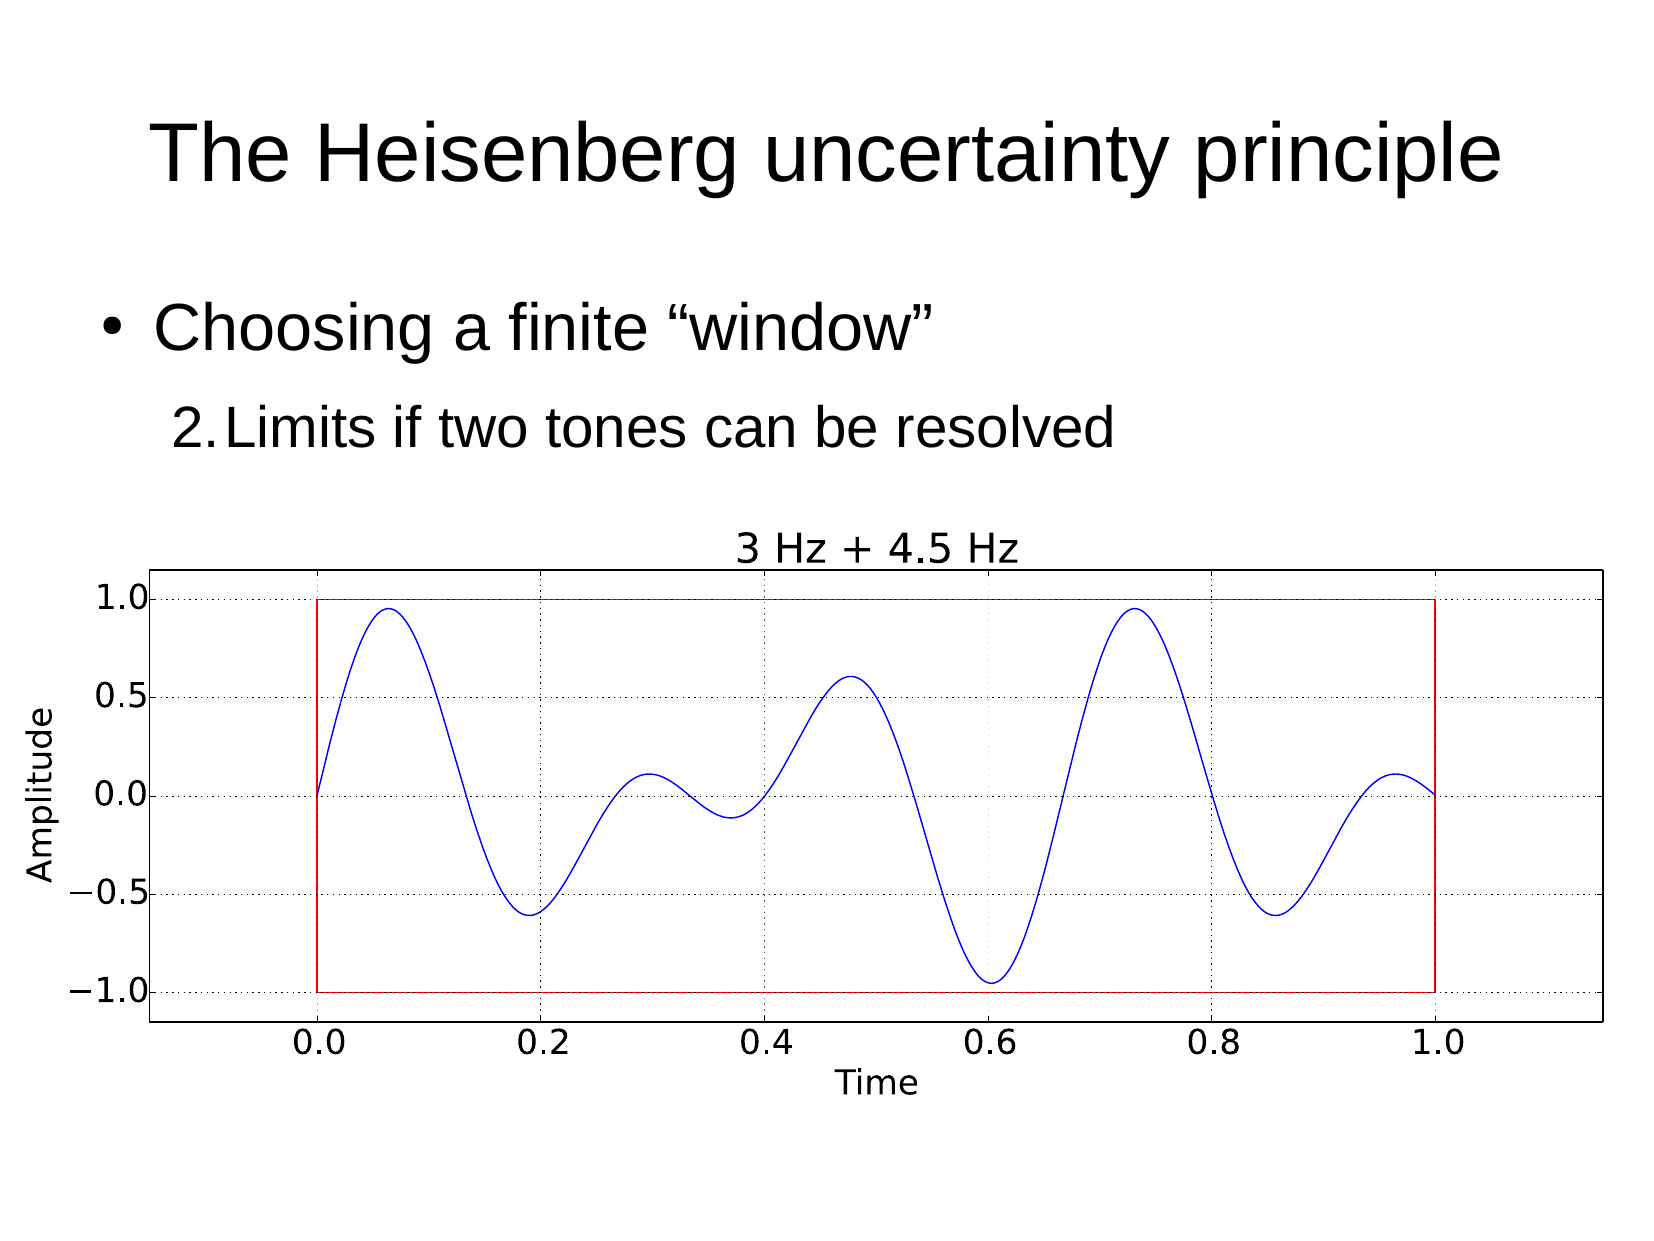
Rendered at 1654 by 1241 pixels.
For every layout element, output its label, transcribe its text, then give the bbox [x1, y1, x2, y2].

picture [0, 495, 1653, 1116]
list Choosing a finite “window” Limits if two tones can be resolved [82, 290, 1571, 495]
title The Heisenberg uncertainty principle [82, 49, 1571, 257]
